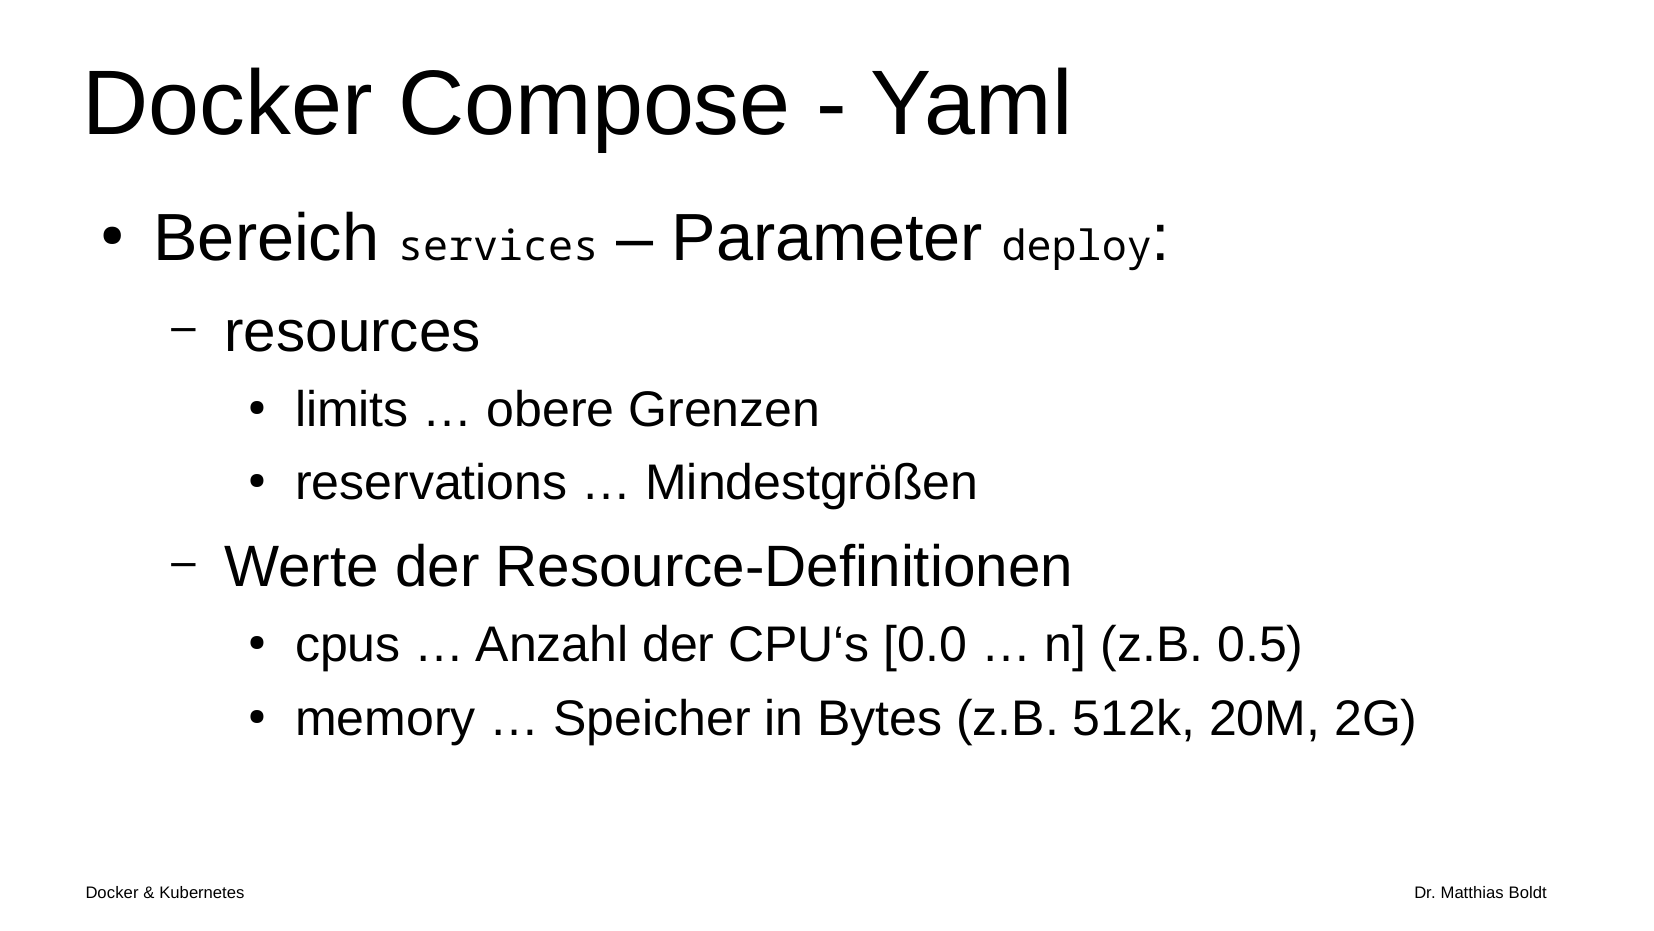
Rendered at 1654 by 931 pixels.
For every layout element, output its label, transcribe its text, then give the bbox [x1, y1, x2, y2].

title Docker Compose - Yaml [82, 25, 1571, 181]
list Bereich services – Parameter deploy: resources limits … obere Grenzen reservations … Mindestgrößen Werte der Resource-Definitionen cpus … Anzahl der CPU‘s [0.0 … n] (z.B. 0.5) memory … Speicher in Bytes (z.B. 512k, 20M, 2G) [82, 199, 1595, 851]
text_box Docker & Kubernetes Dr. Matthias Boldt [70, 875, 1563, 910]
